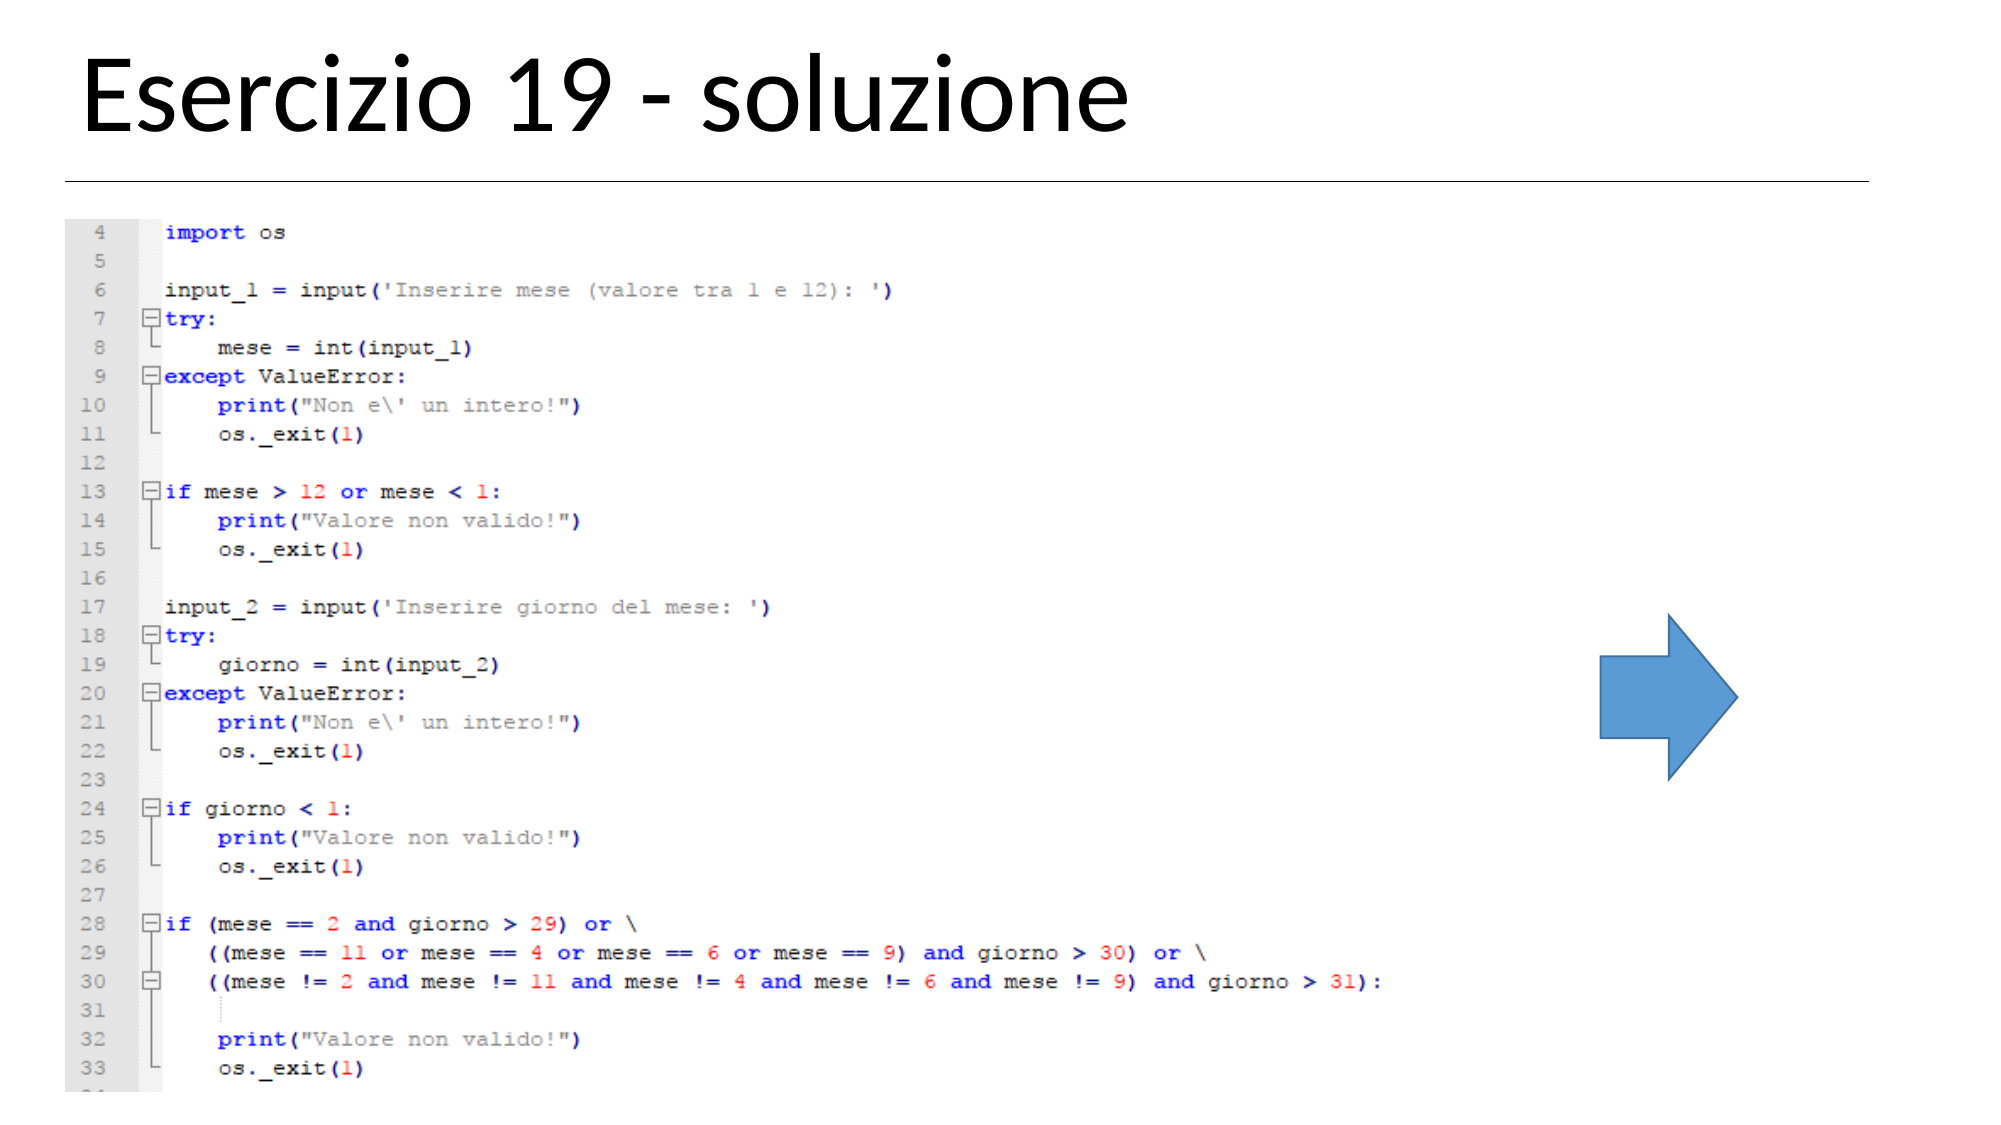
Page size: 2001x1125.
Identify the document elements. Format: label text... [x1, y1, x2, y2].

text_box [1600, 615, 1738, 780]
picture [64, 219, 1474, 1092]
text_box Esercizio 19 - soluzione [64, 26, 1899, 184]
